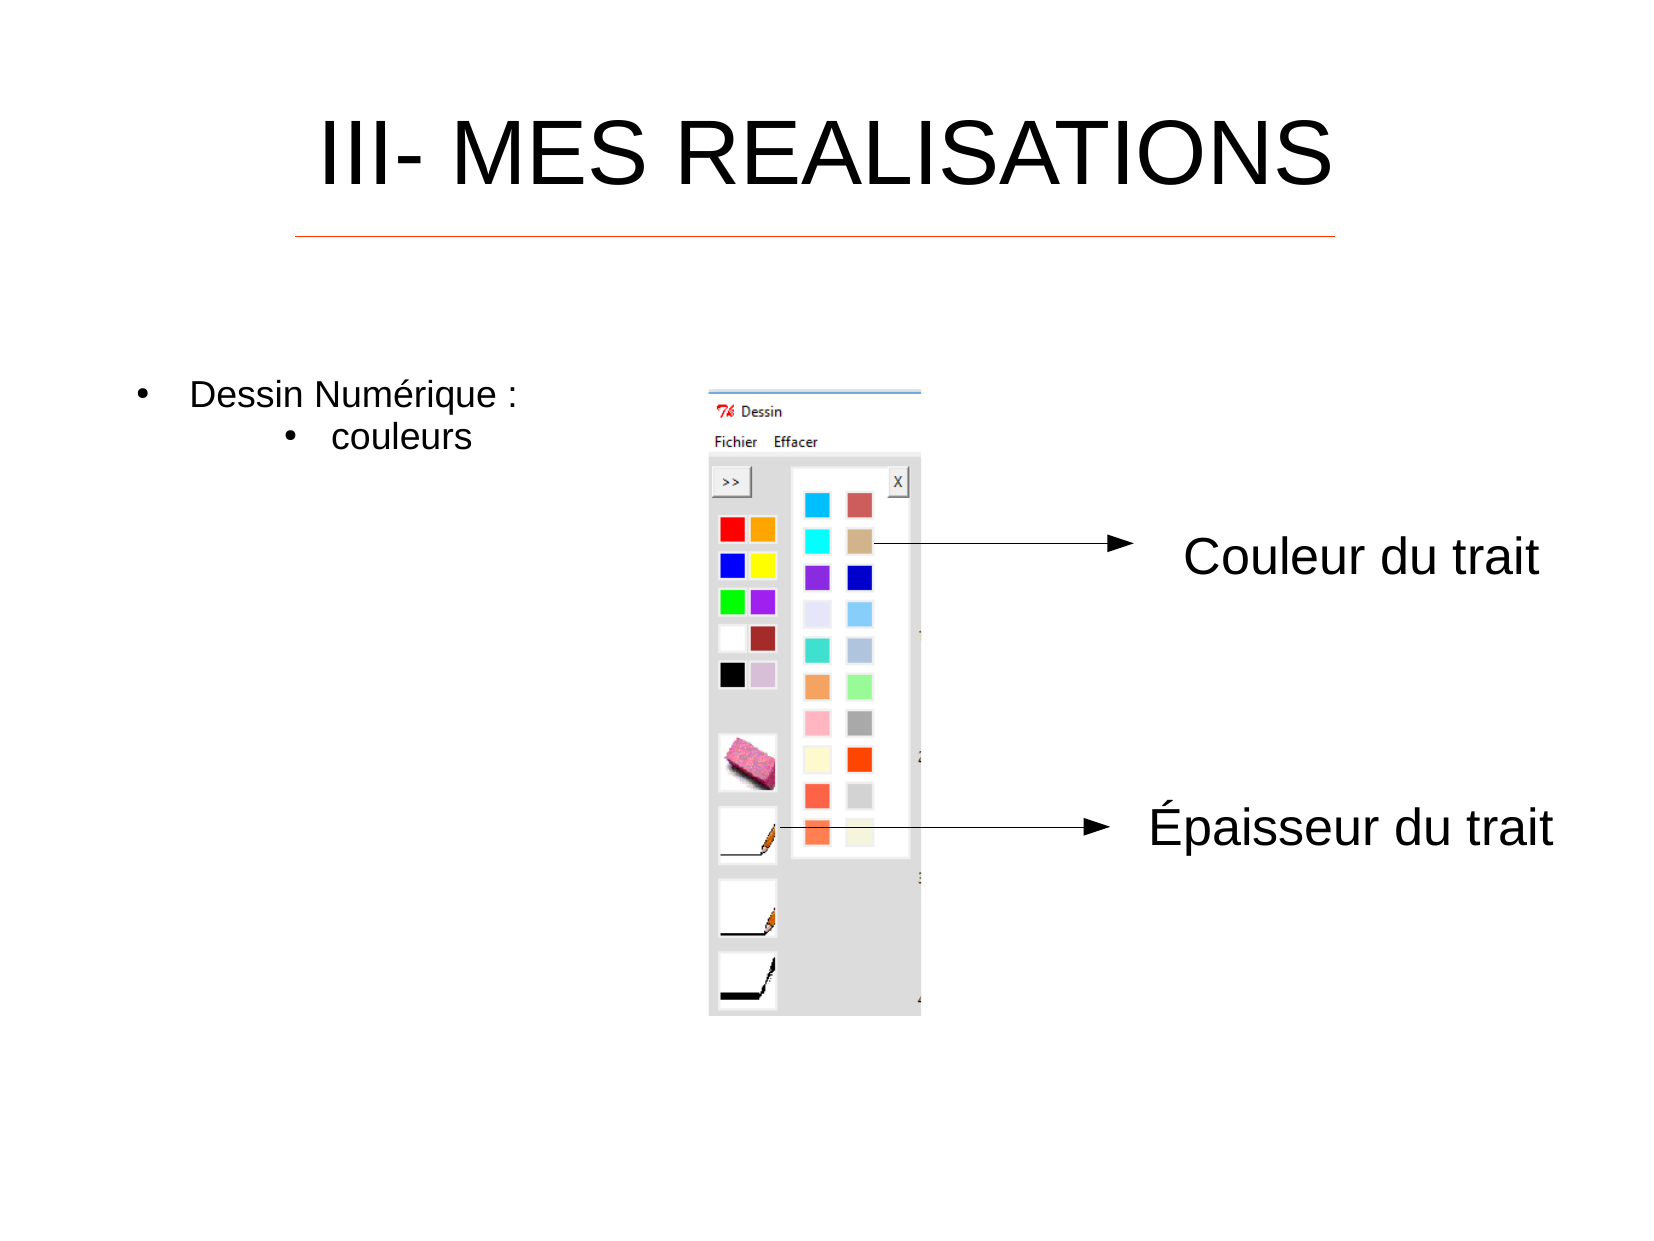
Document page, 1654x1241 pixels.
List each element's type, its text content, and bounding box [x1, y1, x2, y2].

text_box Dessin Numérique : couleurs [103, 366, 792, 700]
text_box Épaisseur du trait [1133, 791, 1607, 1155]
text_box Couleur du trait [1169, 519, 1555, 593]
picture [708, 389, 922, 1016]
title III- MES REALISATIONS [82, 49, 1571, 257]
